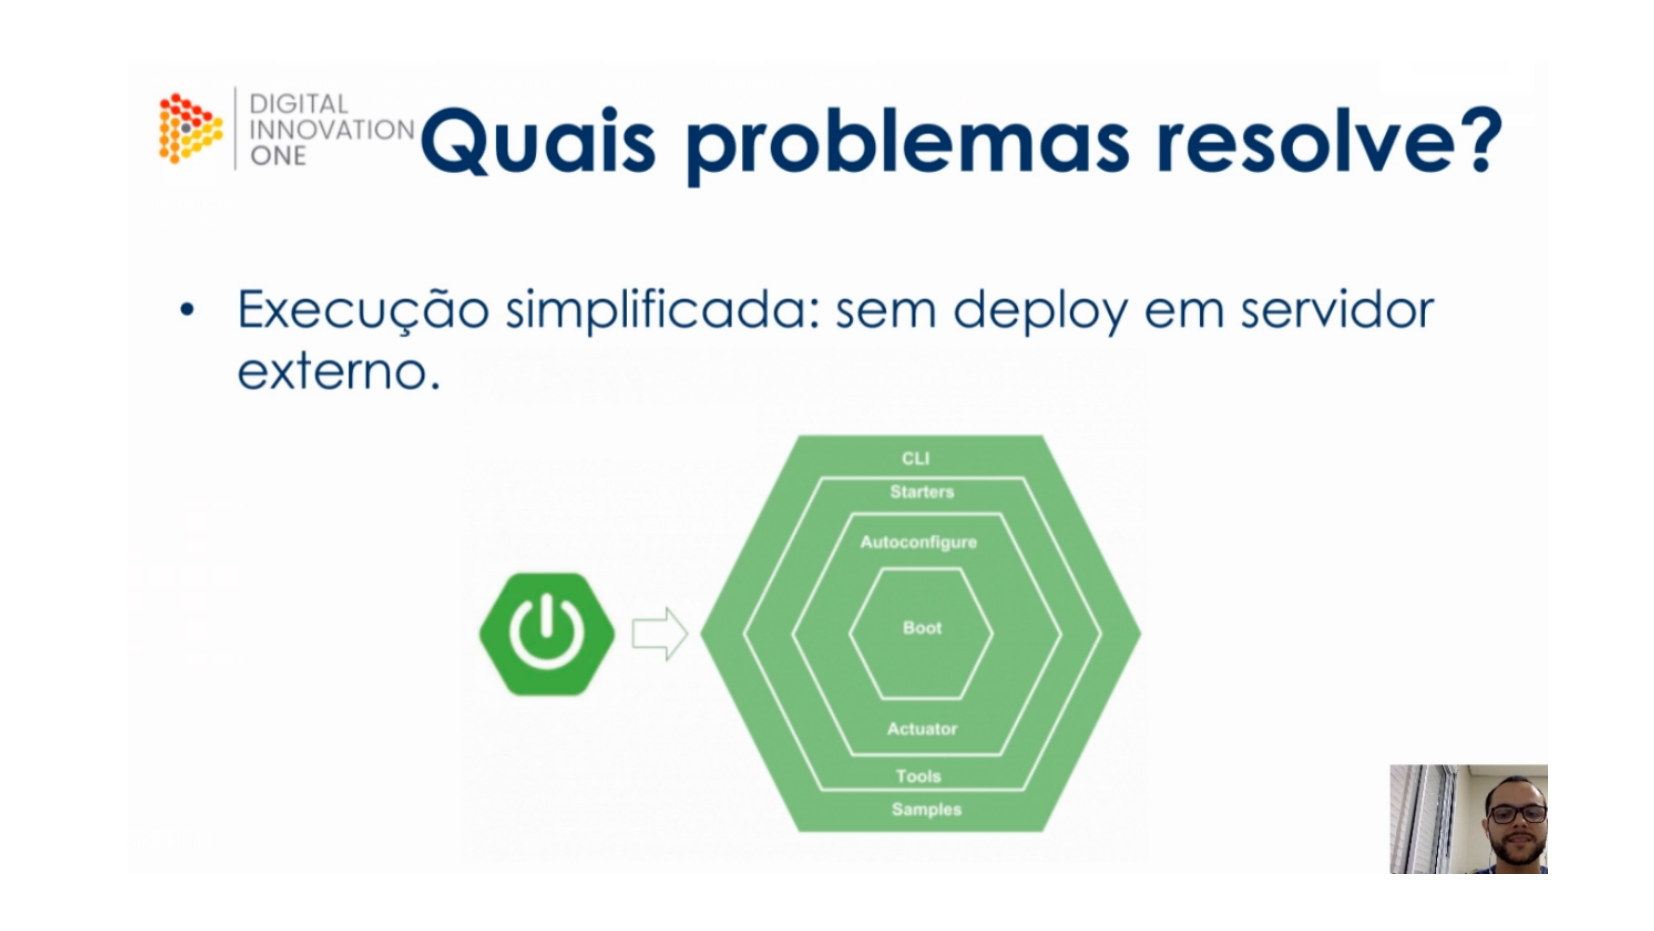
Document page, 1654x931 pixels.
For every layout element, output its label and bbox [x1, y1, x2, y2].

picture [127, 60, 1548, 875]
